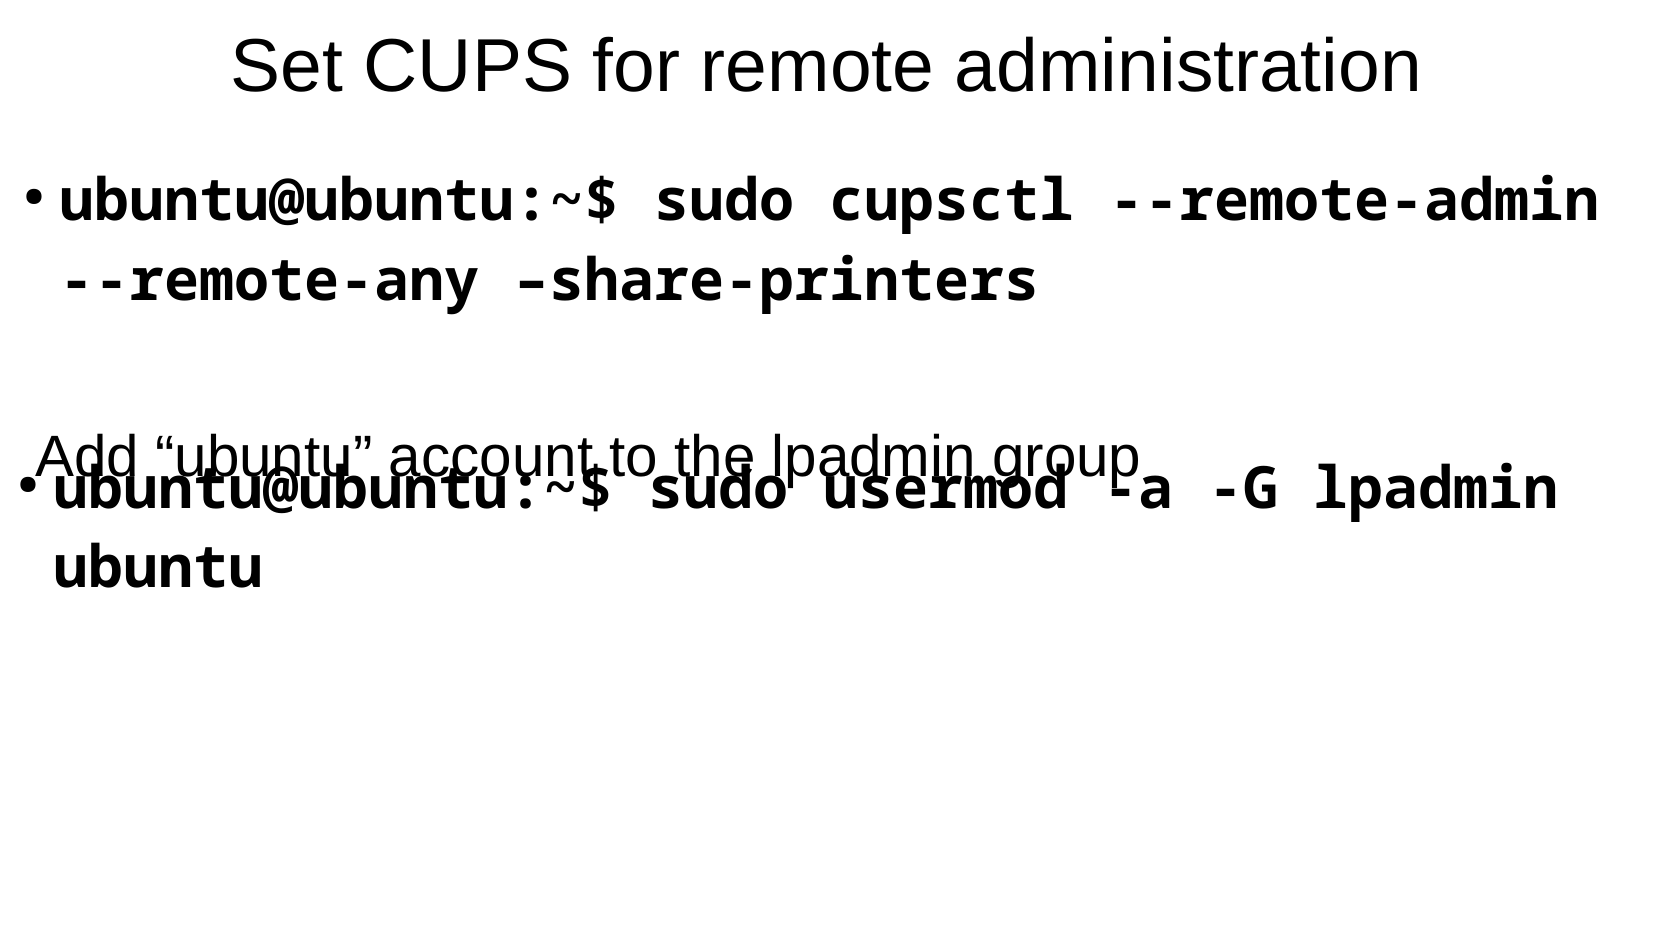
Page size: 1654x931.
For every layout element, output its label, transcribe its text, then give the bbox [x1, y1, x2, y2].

text_box ubuntu@ubuntu:~$ sudo usermod -a -G lpadmin ubuntu [17, 490, 1654, 562]
text_box Add “ubuntu” account to the lpadmin group [35, 422, 1607, 489]
text_box ubuntu@ubuntu:~$ sudo cupsctl --remote-admin --remote-any –share-printers [23, 137, 1654, 418]
title Set CUPS for remote administration [82, 23, 1571, 108]
